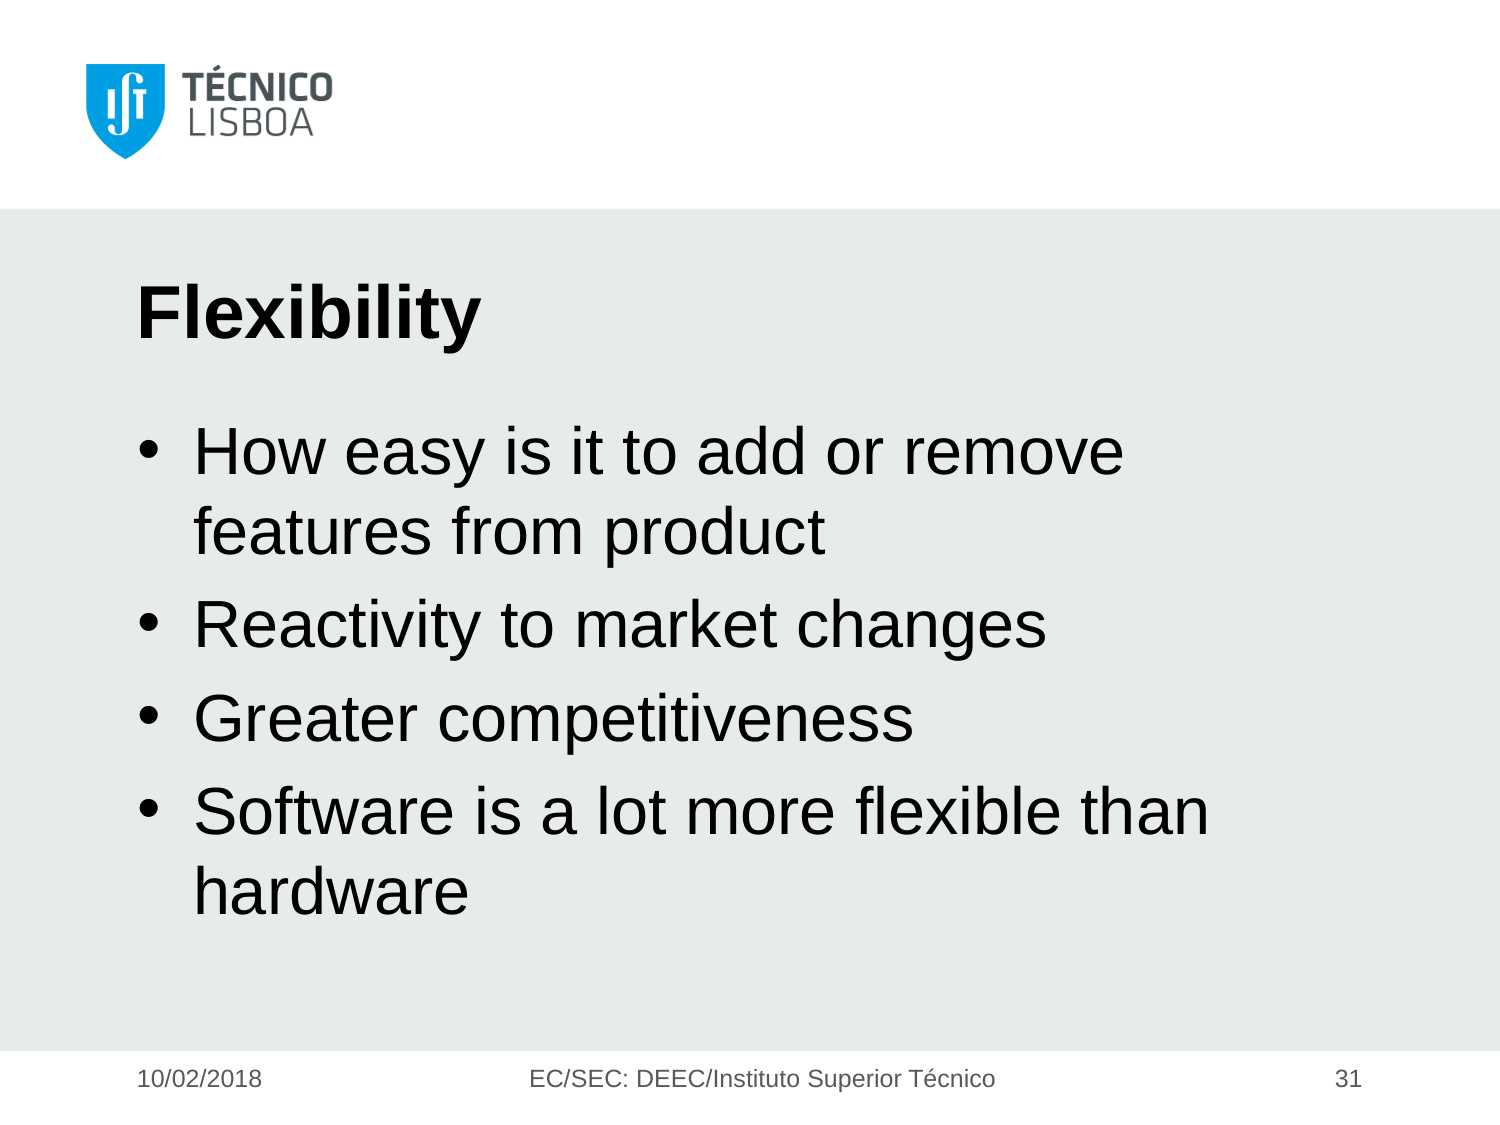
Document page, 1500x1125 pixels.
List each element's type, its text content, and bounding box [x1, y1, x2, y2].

slide_number <number> [1077, 1052, 1378, 1103]
title Flexibility [121, 237, 1378, 381]
picture [0, 0, 1500, 1125]
list How easy is it to add or remove features from product Reactivity to market changes Greater competitiveness Software is a lot more flexible than hardware [121, 400, 1378, 1005]
footer EC/SEC: DEEC/Instituto Superior Técnico [512, 1052, 1021, 1103]
slide_number 10/02/2018 [121, 1052, 425, 1103]
